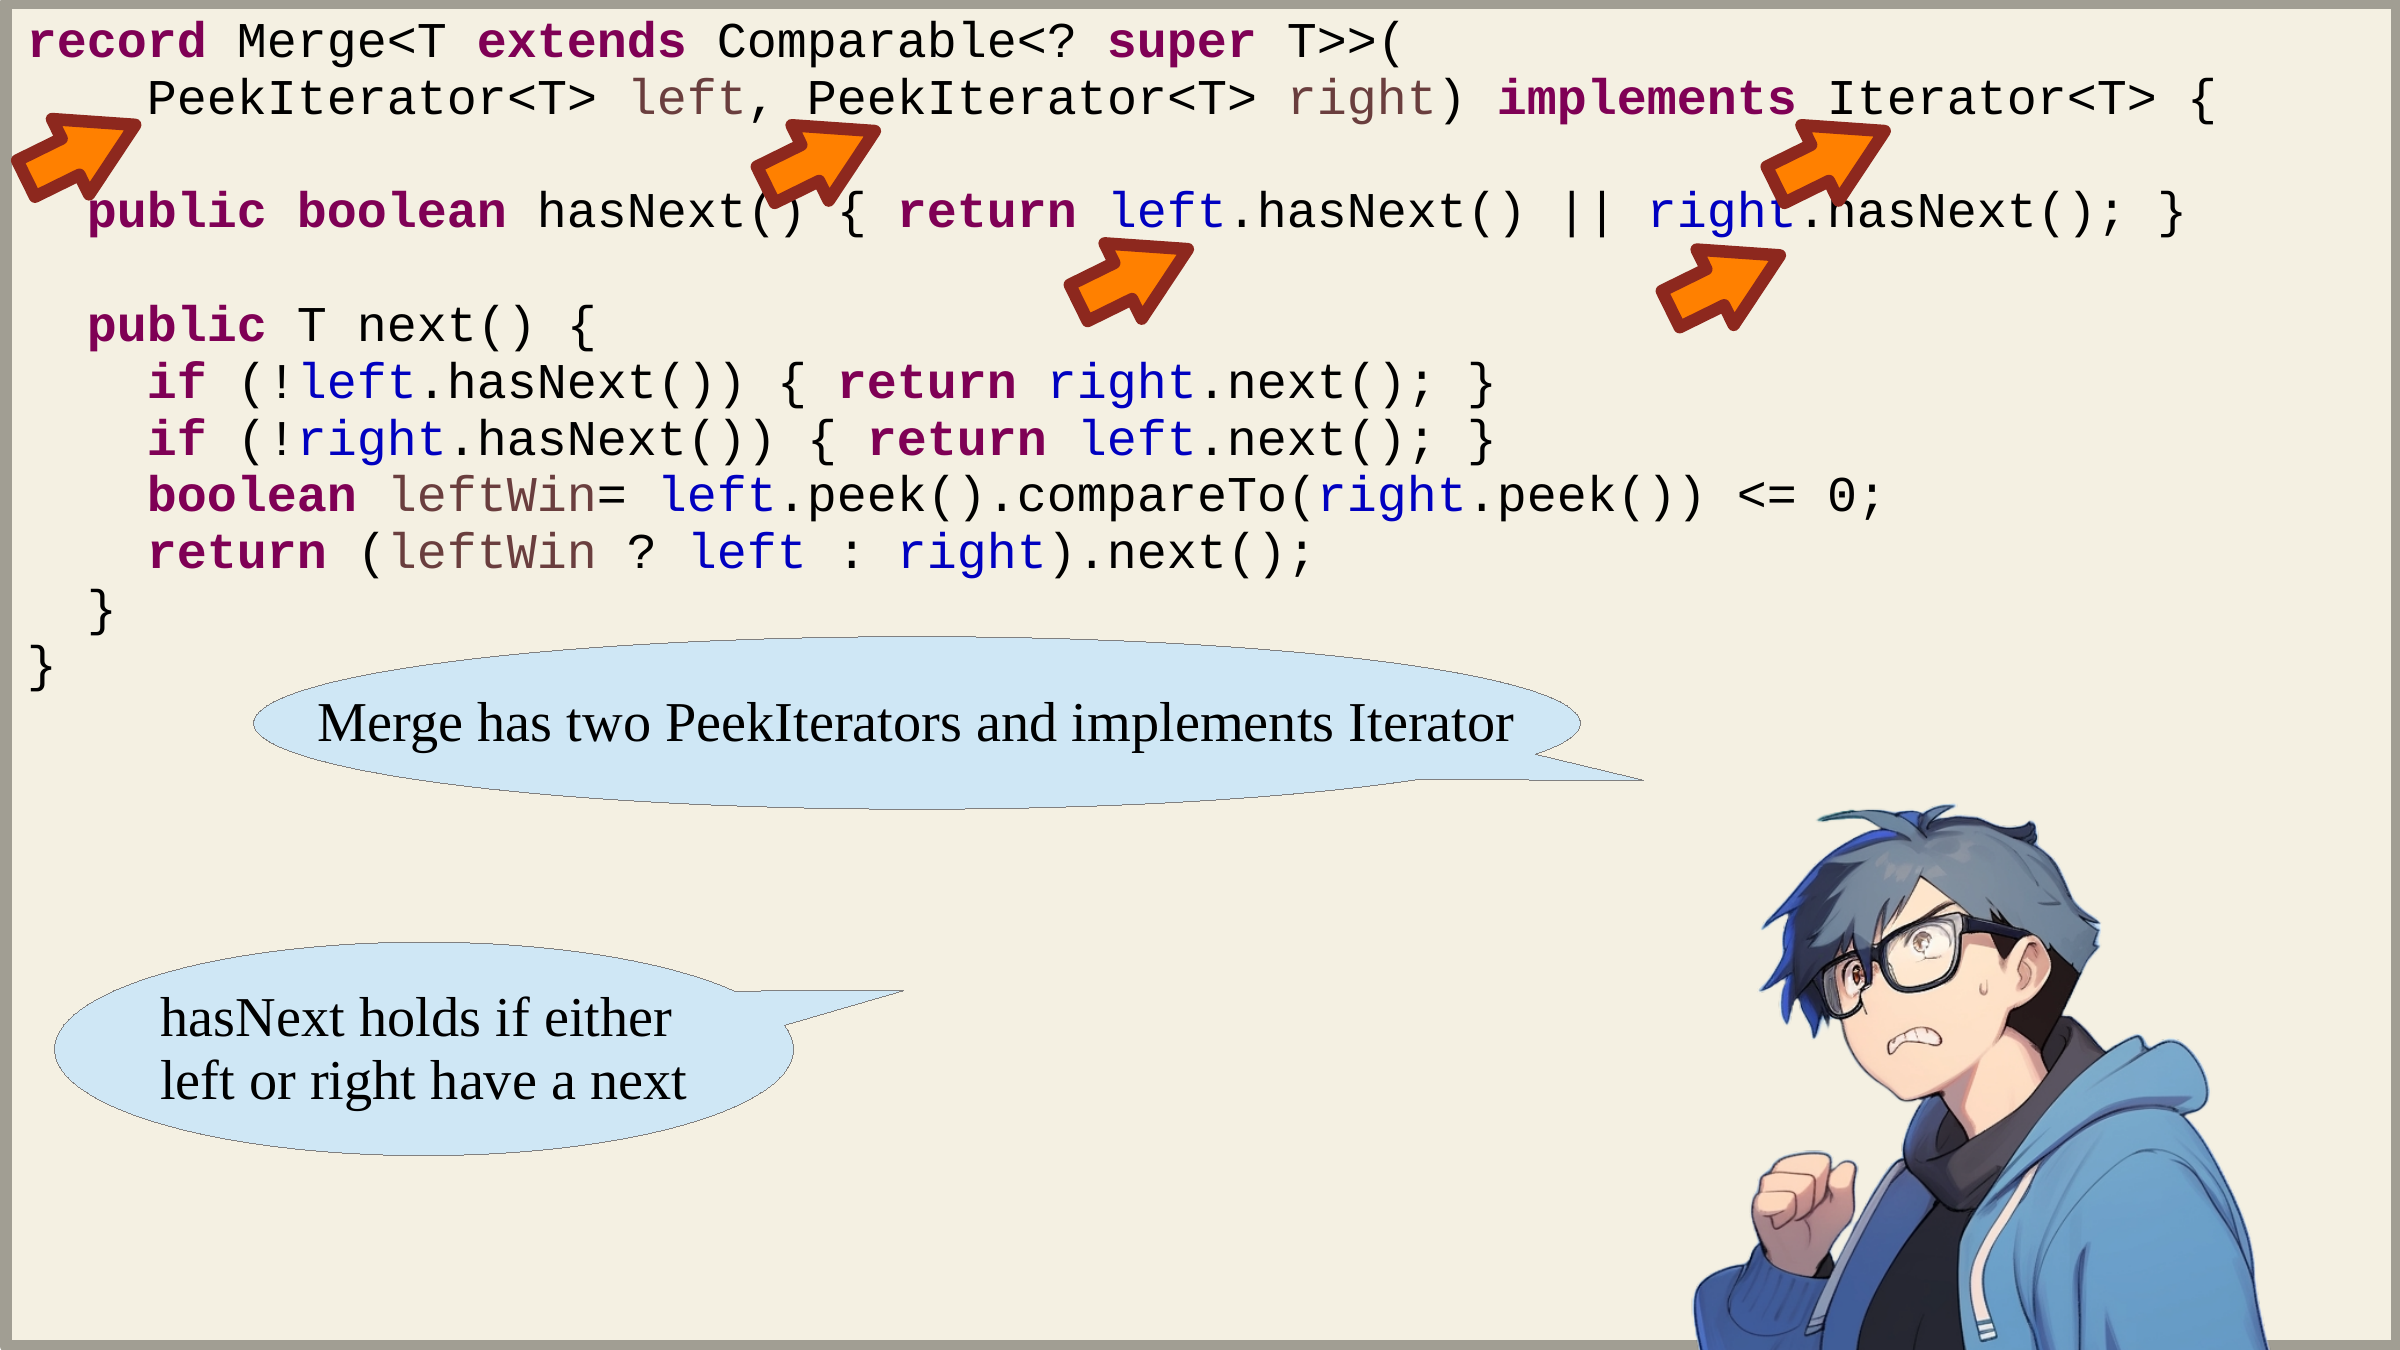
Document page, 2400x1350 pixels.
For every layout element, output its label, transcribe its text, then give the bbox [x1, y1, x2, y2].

text_box hasNext holds if either left or right have a next [54, 942, 904, 1156]
text_box [1661, 249, 1780, 328]
text_box [1069, 243, 1188, 321]
text_box Merge has two PeekIterators and implements Iterator [253, 636, 1644, 810]
text_box [756, 125, 875, 203]
text_box record Merge<T extends Comparable<? super T>>( PeekIterator<T> left, PeekIterator<T> right) implements Iterator<T> { public boolean hasNext() { return left.hasNext() || right.hasNext(); } public T next() { if (!left.hasNext()) { return right.next(); } if (!right.hasNext()) { return left.next(); } boolean leftWin= left.peek().compareTo(right.peek()) <= 0; return (leftWin ? left : right).next(); } } [5, 2, 2398, 1346]
text_box [17, 119, 136, 197]
text_box [1766, 125, 1885, 203]
picture [1649, 607, 2400, 1350]
